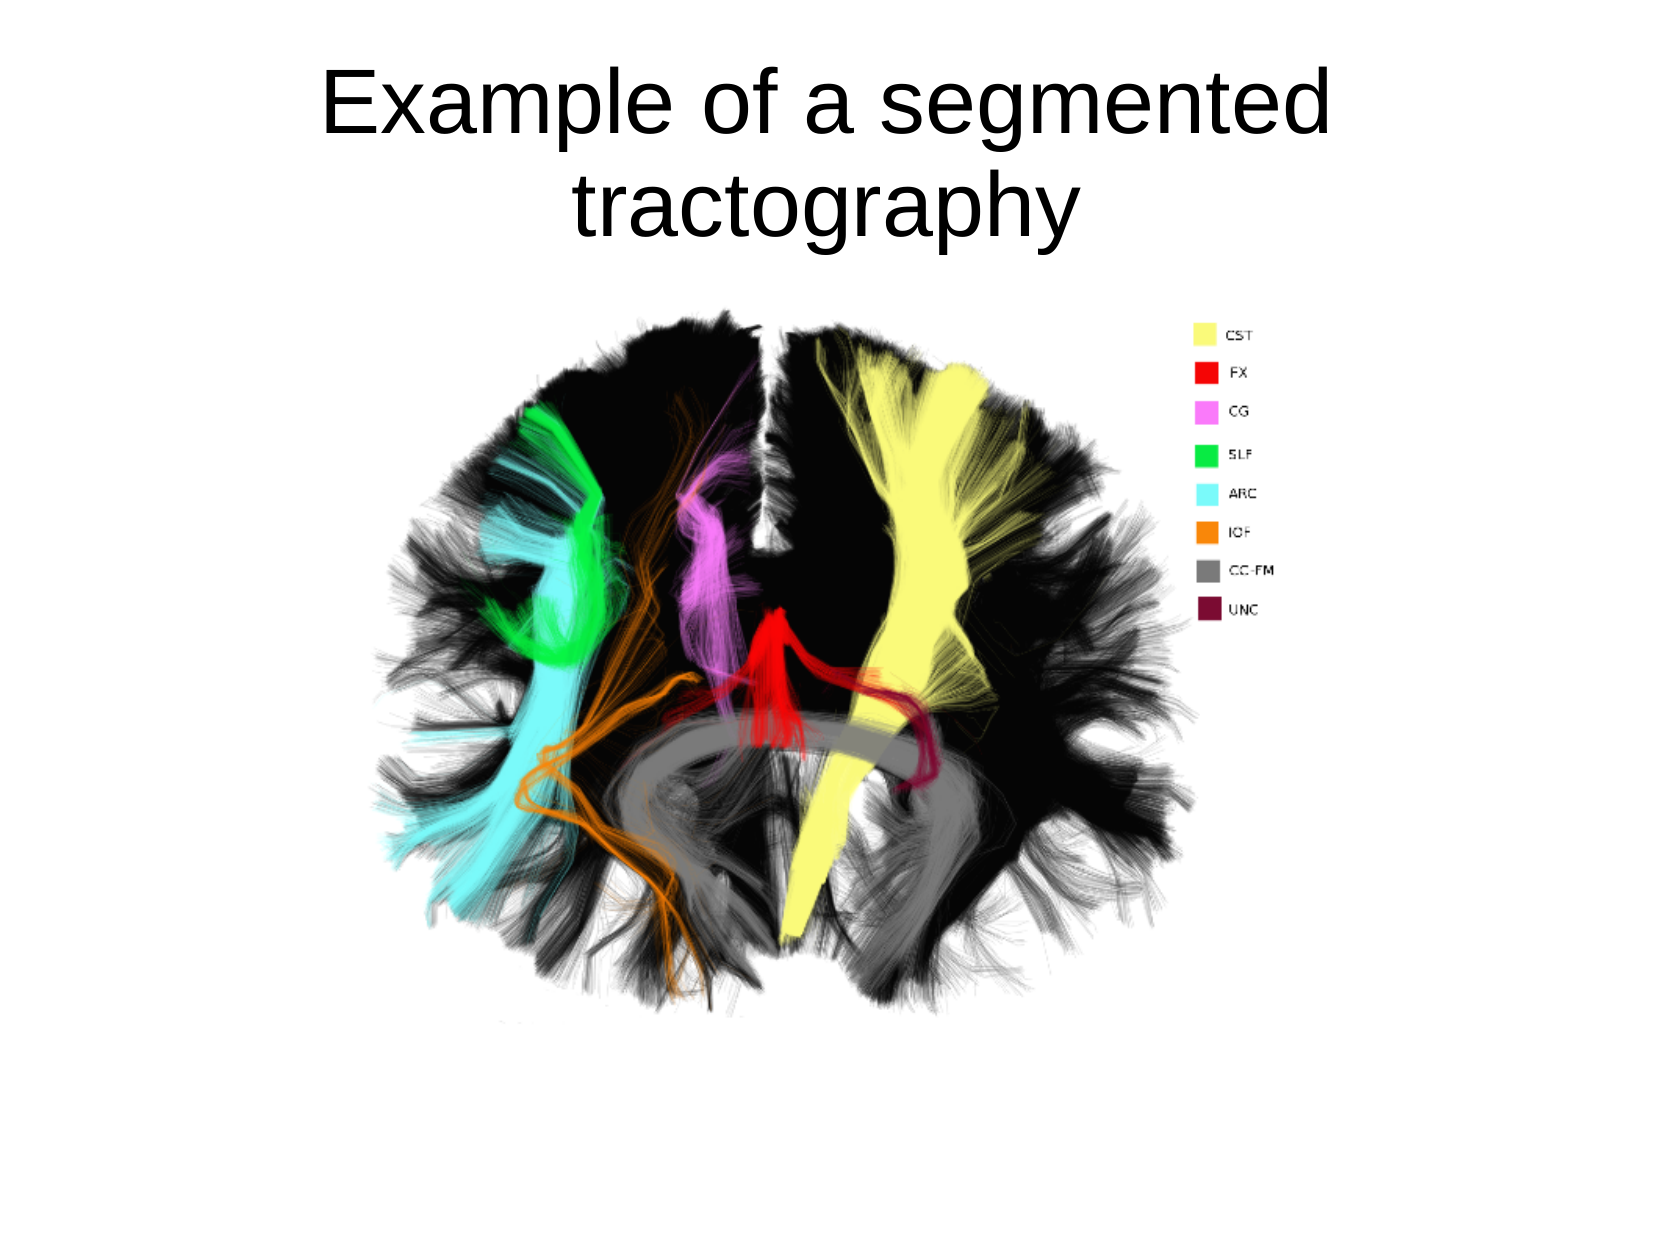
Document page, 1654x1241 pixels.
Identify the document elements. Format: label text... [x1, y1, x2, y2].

title Example of a segmented tractography [82, 50, 1571, 256]
picture [324, 295, 1322, 1035]
